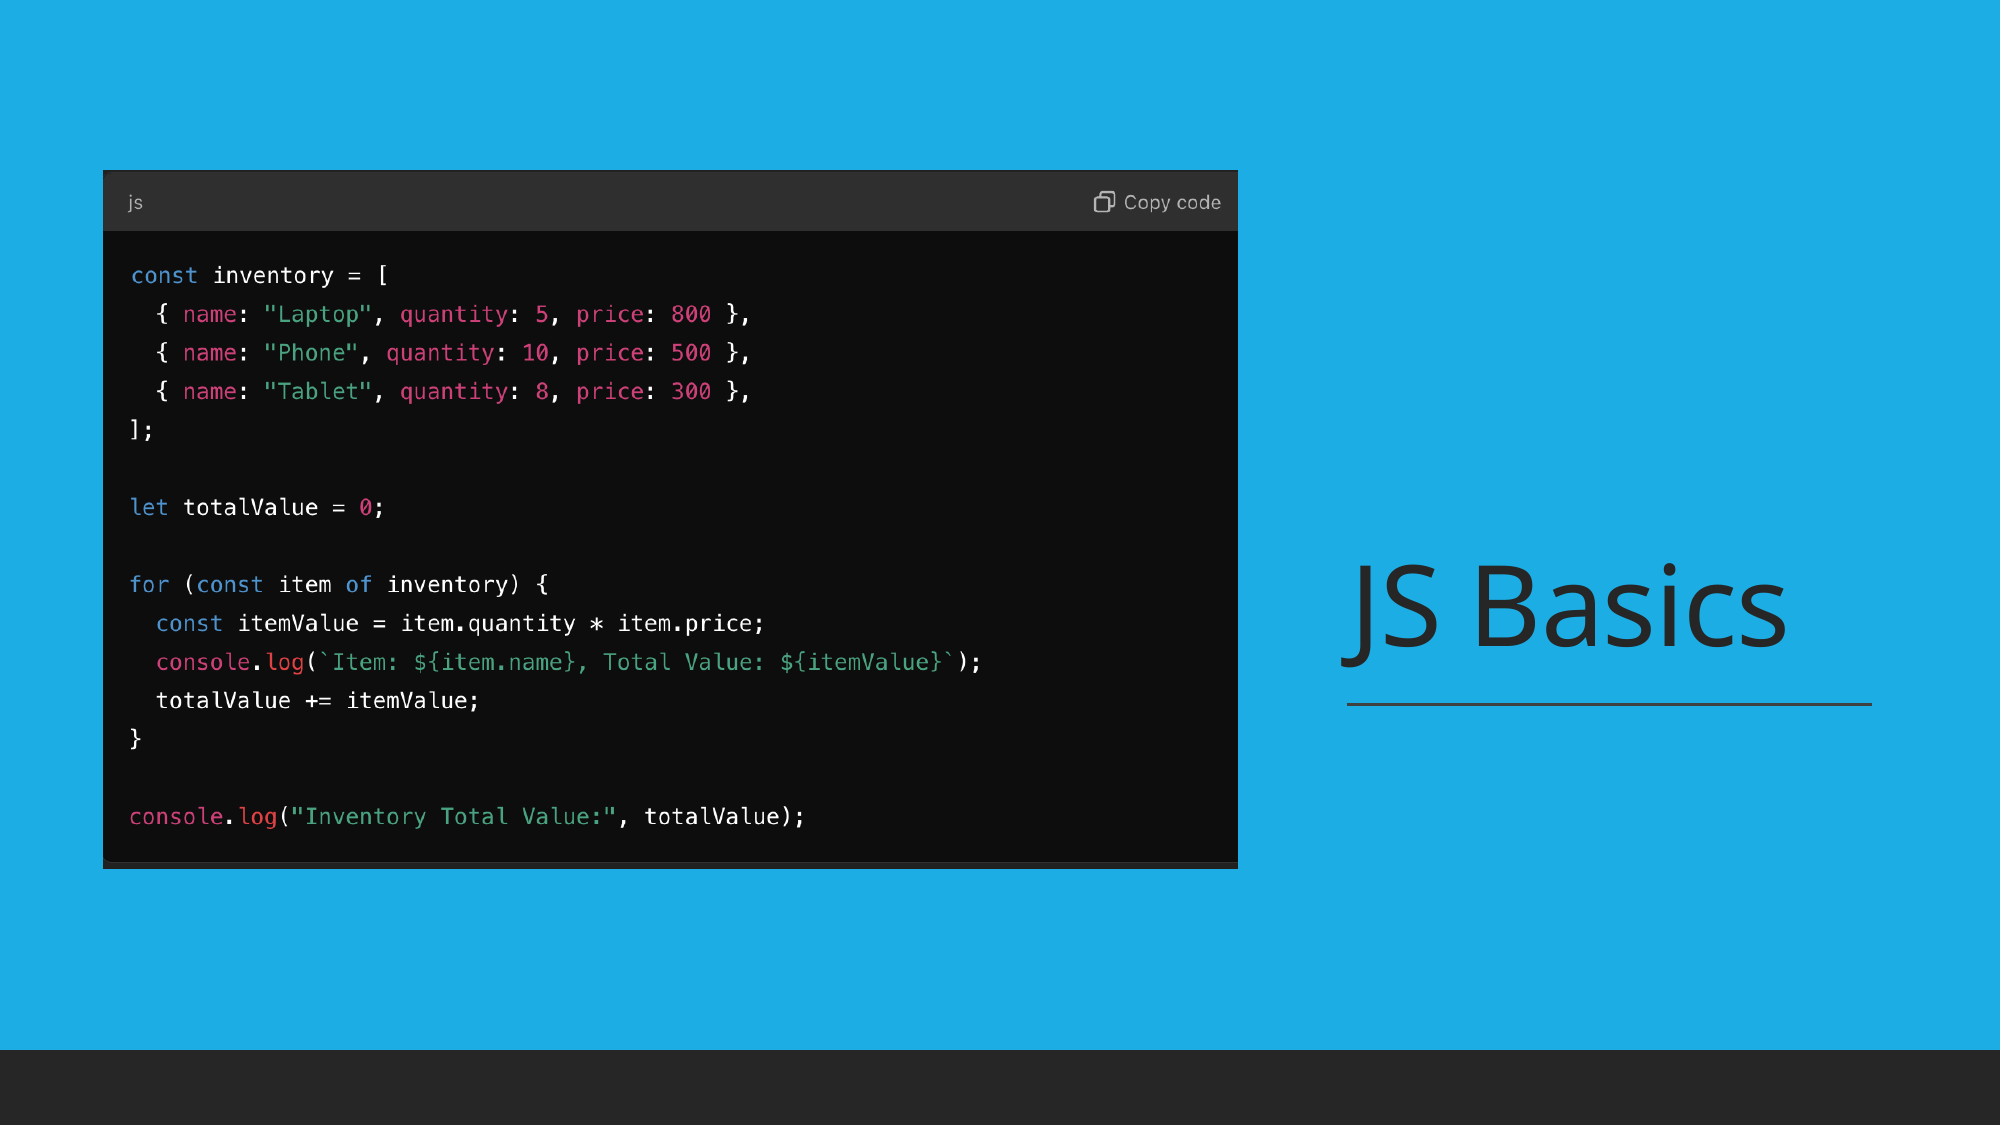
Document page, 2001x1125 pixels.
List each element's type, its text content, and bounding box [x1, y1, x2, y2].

picture [103, 170, 1238, 869]
text_box [0, 0, 2000, 1125]
title JS Basics [1335, 104, 1894, 679]
